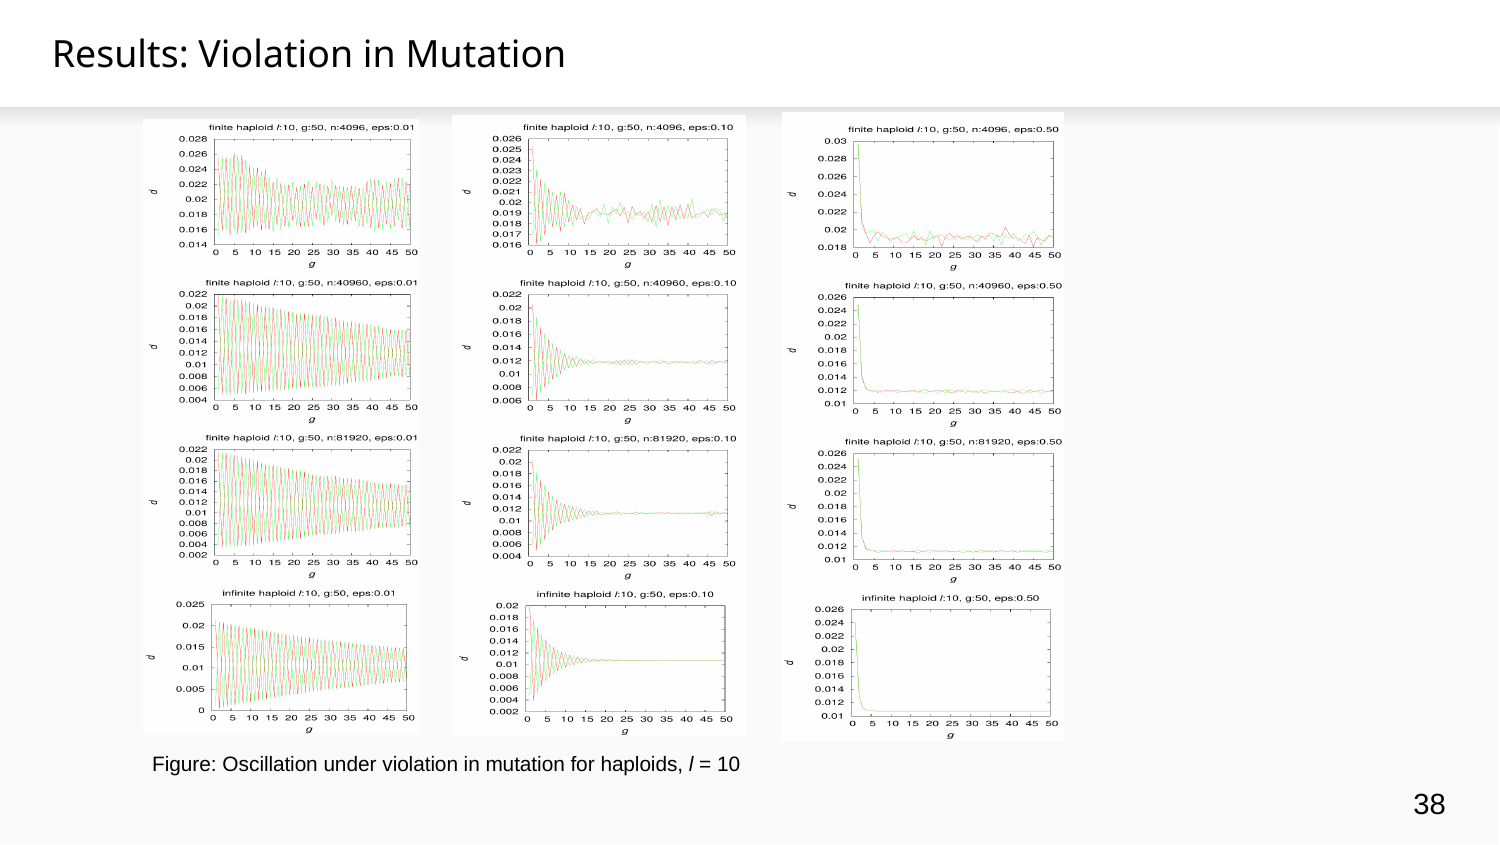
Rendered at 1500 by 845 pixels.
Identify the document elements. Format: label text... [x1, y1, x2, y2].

picture [782, 112, 1064, 741]
picture [143, 119, 419, 734]
title Results: Violation in Mutation [51, 3, 1500, 103]
picture [452, 115, 746, 736]
text_box Figure: Oscillation under violation in mutation for haploids, l = 10 [137, 745, 1002, 791]
